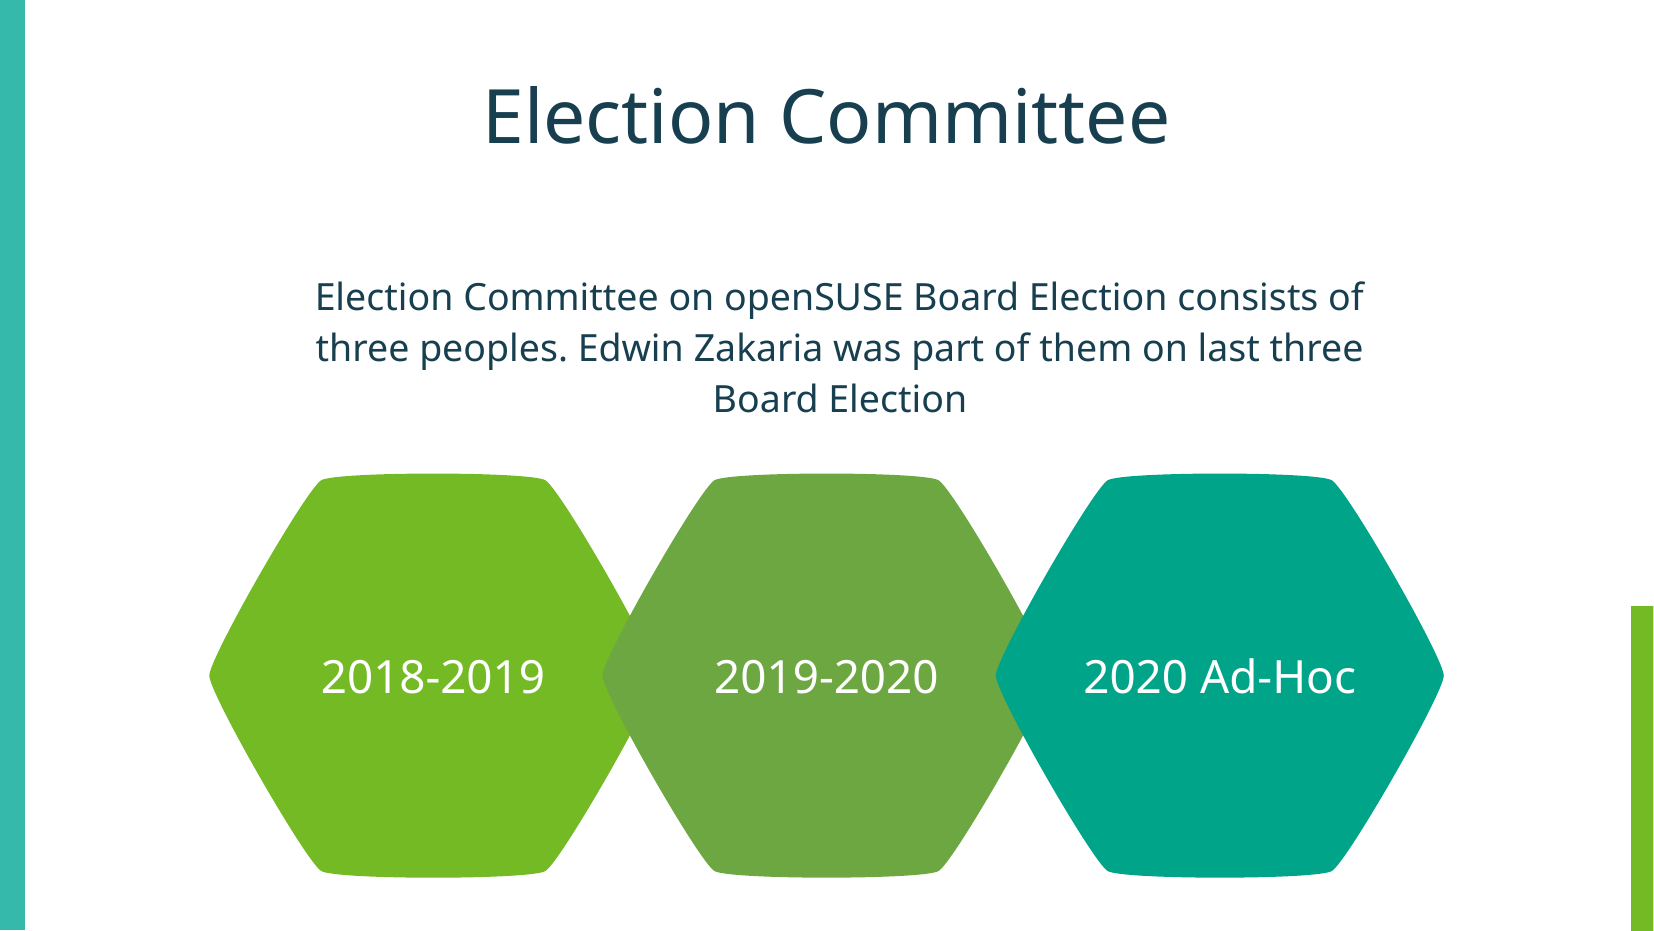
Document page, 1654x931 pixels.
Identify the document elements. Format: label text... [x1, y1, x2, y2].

title Election Committee [82, 37, 1571, 193]
text_box 2018-2019 [209, 473, 630, 878]
subtitle Election Committee on openSUSE Board Election consists of three peoples. Edwin Zakaria was part of them on last three Board Election [300, 239, 1381, 455]
text_box 2019-2020 [602, 473, 1023, 878]
text_box 2020 Ad-Hoc [995, 473, 1444, 878]
